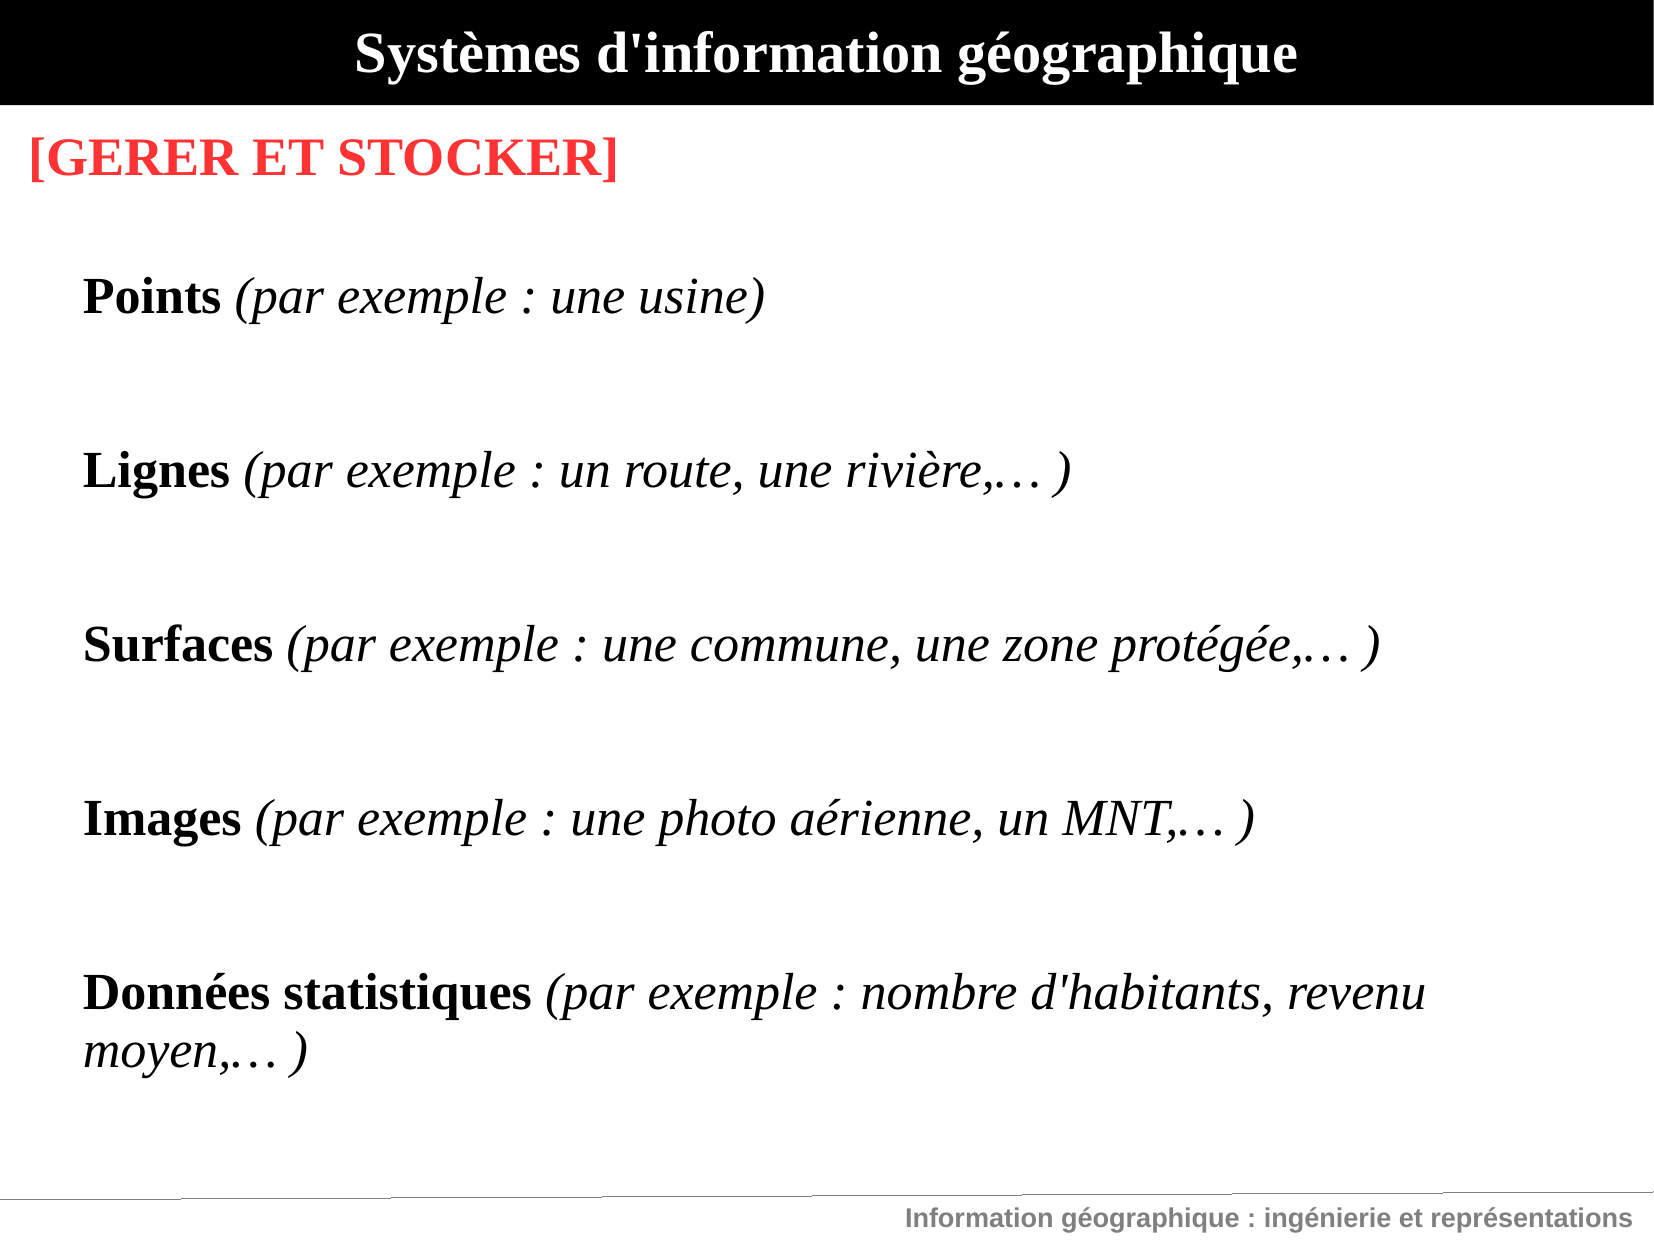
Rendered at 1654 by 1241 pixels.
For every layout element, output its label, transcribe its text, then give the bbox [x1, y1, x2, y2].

list Points (par exemple : une usine) Lignes (par exemple : un route, une rivière,… ) Surfaces (par exemple : une commune, une zone protégée,… ) Images (par exemple : une photo aérienne, un MNT,… ) Données statistiques (par exemple : nombre d'habitants, revenu moyen,… ) [82, 180, 1572, 1141]
text_box [GERER ET STOCKER] [13, 119, 636, 197]
title Systèmes d'information géographique [0, 0, 1654, 106]
